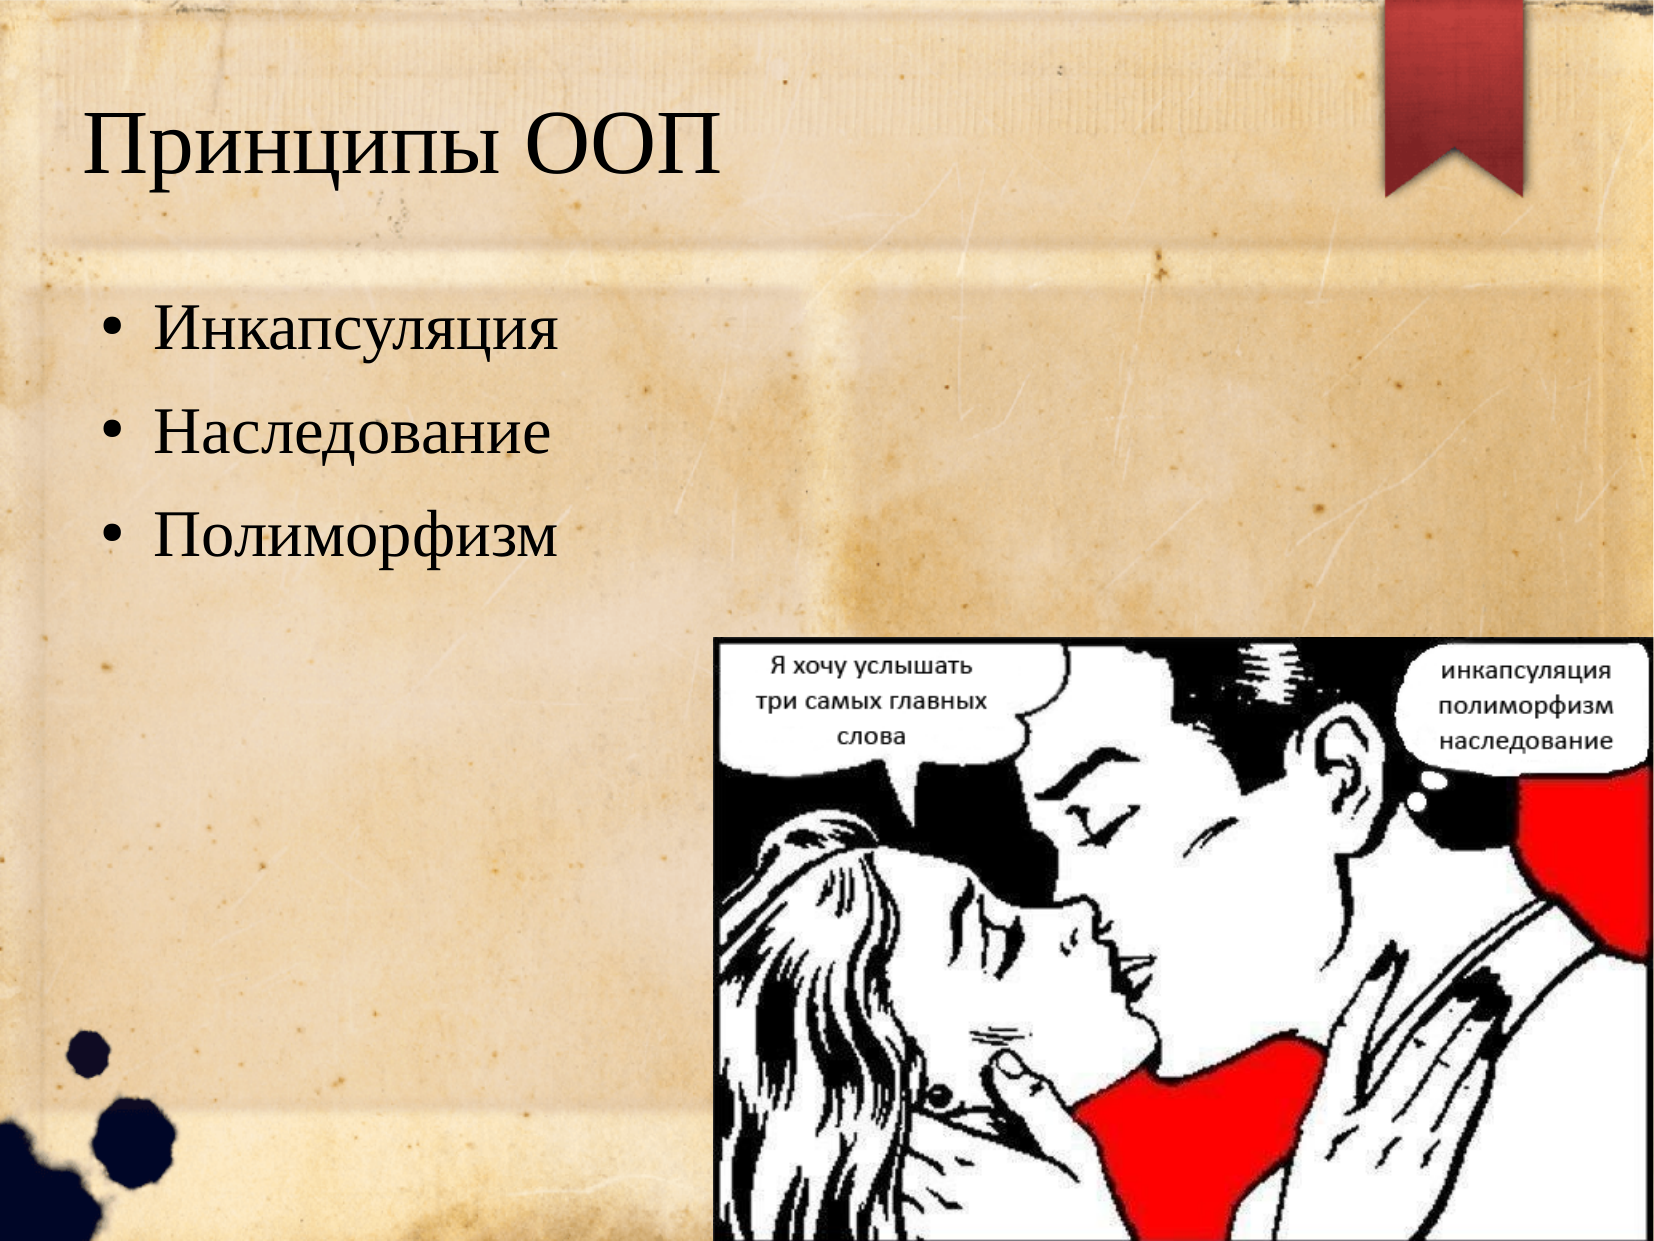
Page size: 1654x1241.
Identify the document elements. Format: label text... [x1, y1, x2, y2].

picture [0, 0, 1654, 1241]
list Инкапсуляция Наследование Полиморфизм [82, 290, 1538, 1010]
title Принципы ООП [82, 49, 1347, 237]
